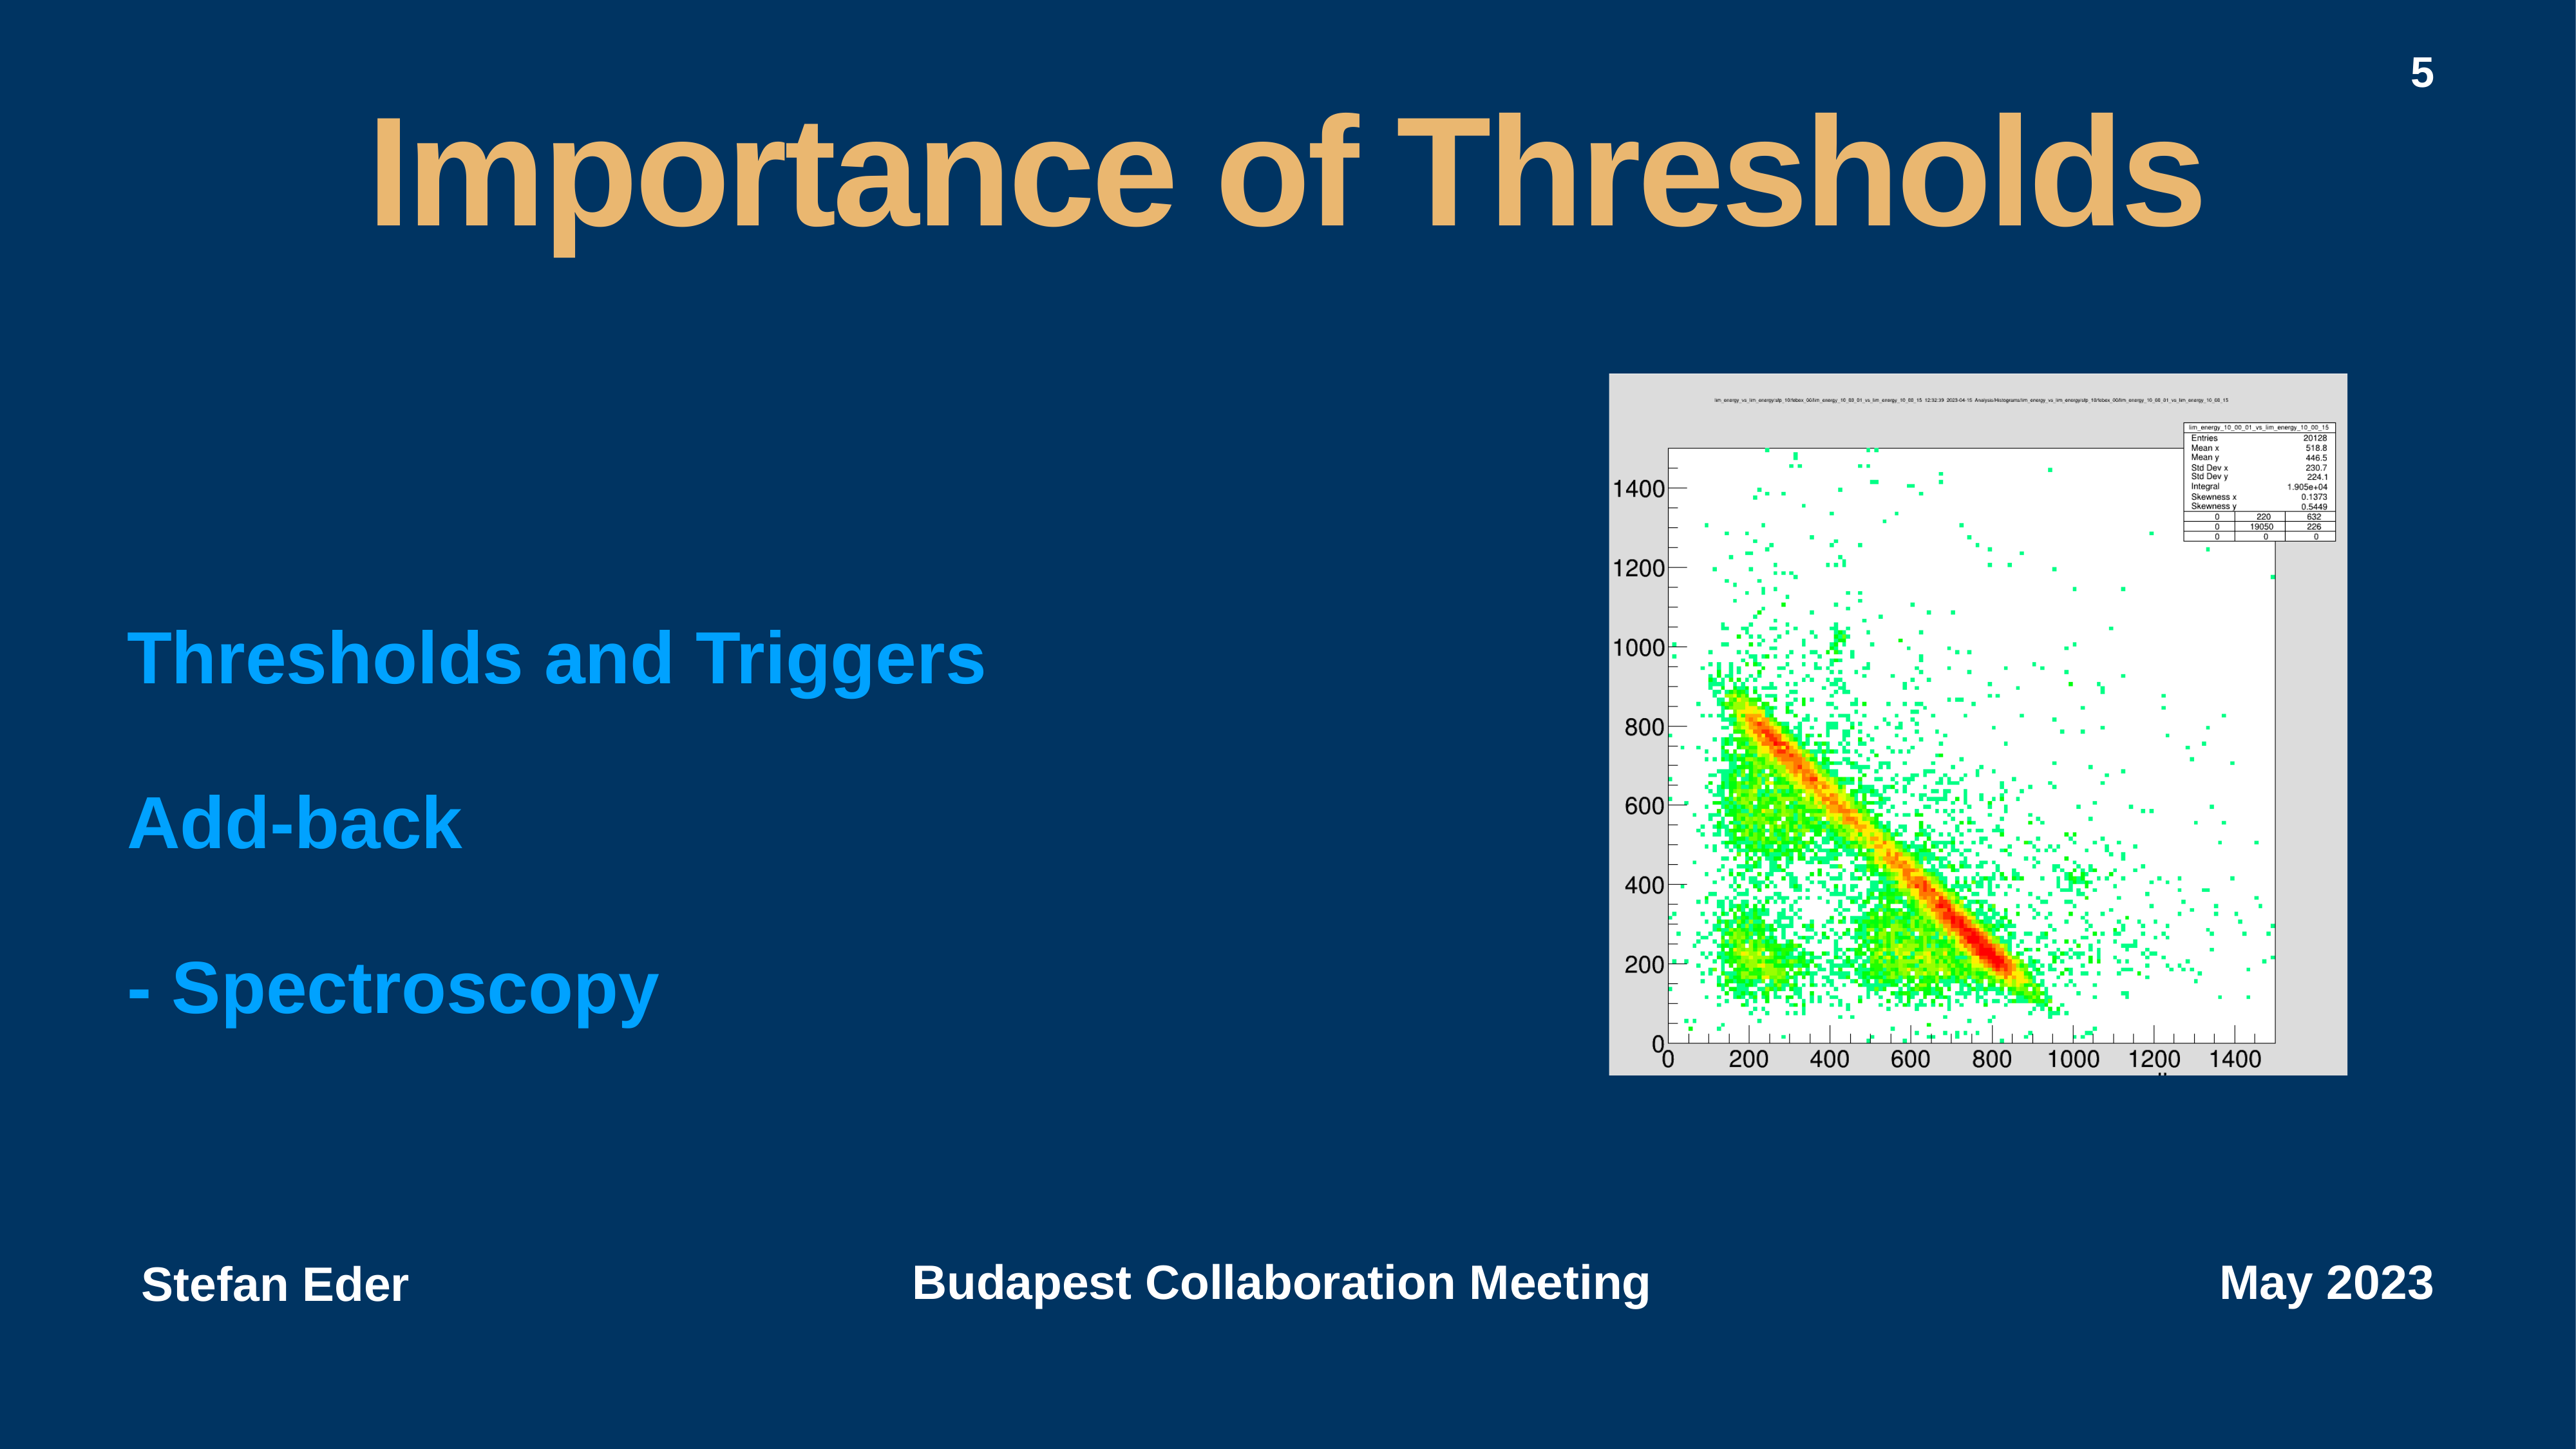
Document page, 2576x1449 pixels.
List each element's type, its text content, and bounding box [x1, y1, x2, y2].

text_box 5 [2190, 43, 2439, 111]
text_box May 2023 [2190, 1250, 2439, 1318]
text_box Stefan Eder [137, 1250, 452, 1318]
title Importance of Thresholds [127, 78, 2448, 290]
text_box Budapest Collaboration Meeting [720, 1250, 1858, 1318]
picture [1609, 374, 2348, 1075]
subtitle Thresholds and Triggers Add-back - Spectroscopy [127, 384, 2448, 1179]
